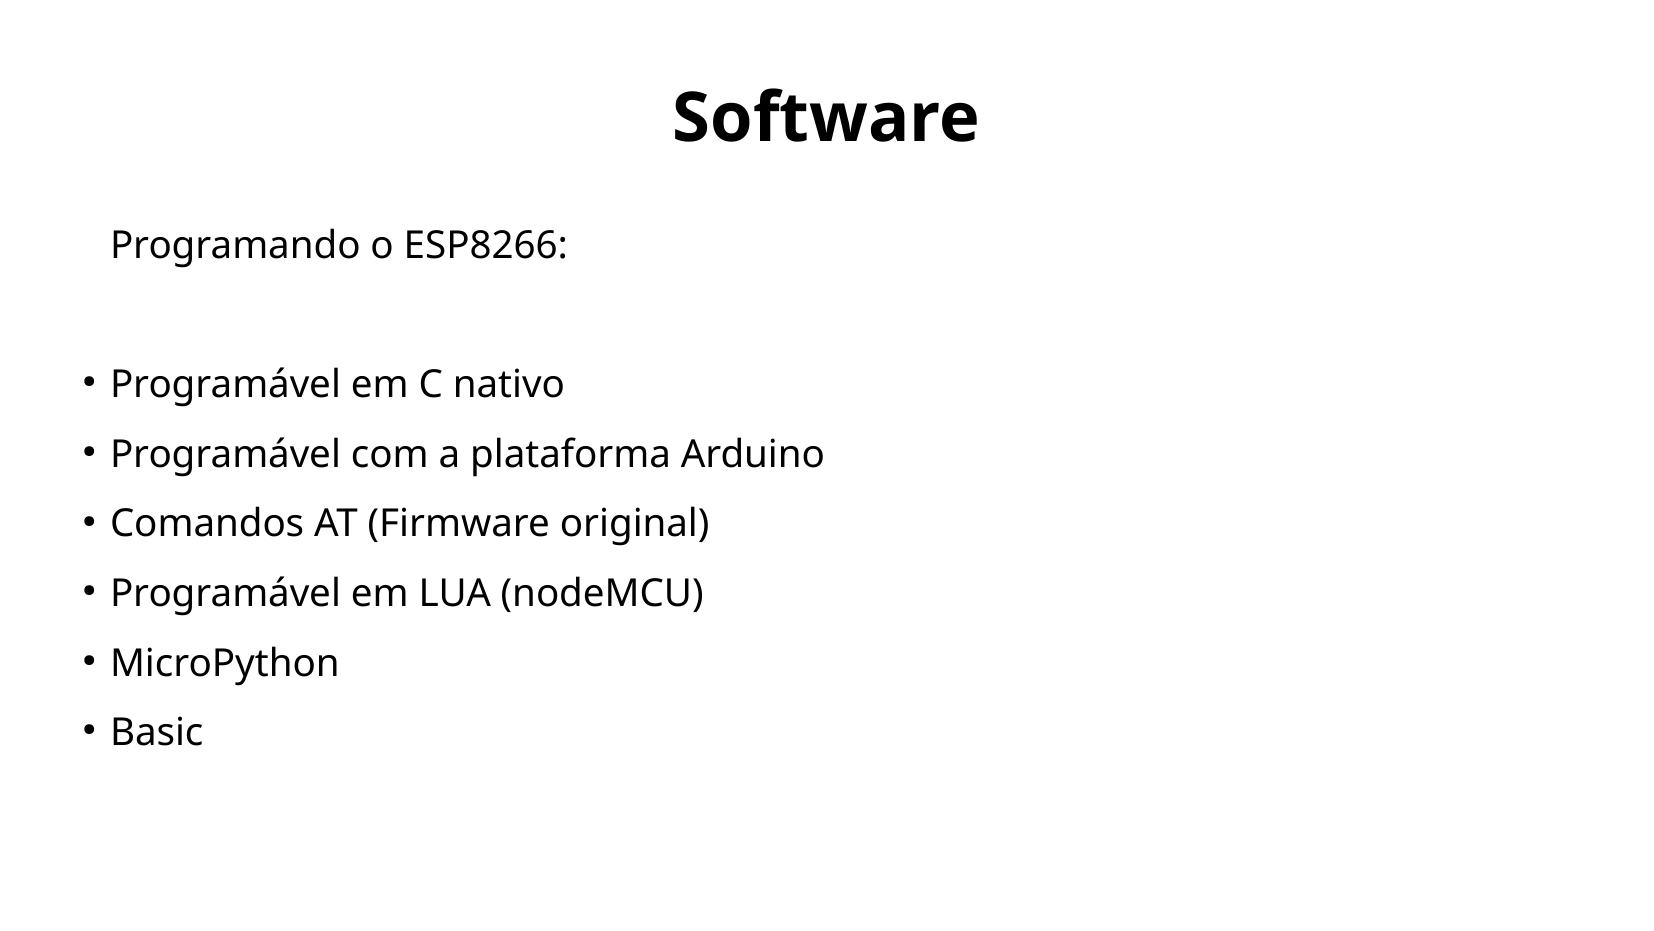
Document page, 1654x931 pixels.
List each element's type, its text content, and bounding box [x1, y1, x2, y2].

list Programando o ESP8266: Programável em C nativo Programável com a plataforma Arduino Comandos AT (Firmware original) Programável em LUA (nodeMCU) MicroPython Basic [82, 217, 1571, 758]
title Software [82, 37, 1571, 193]
